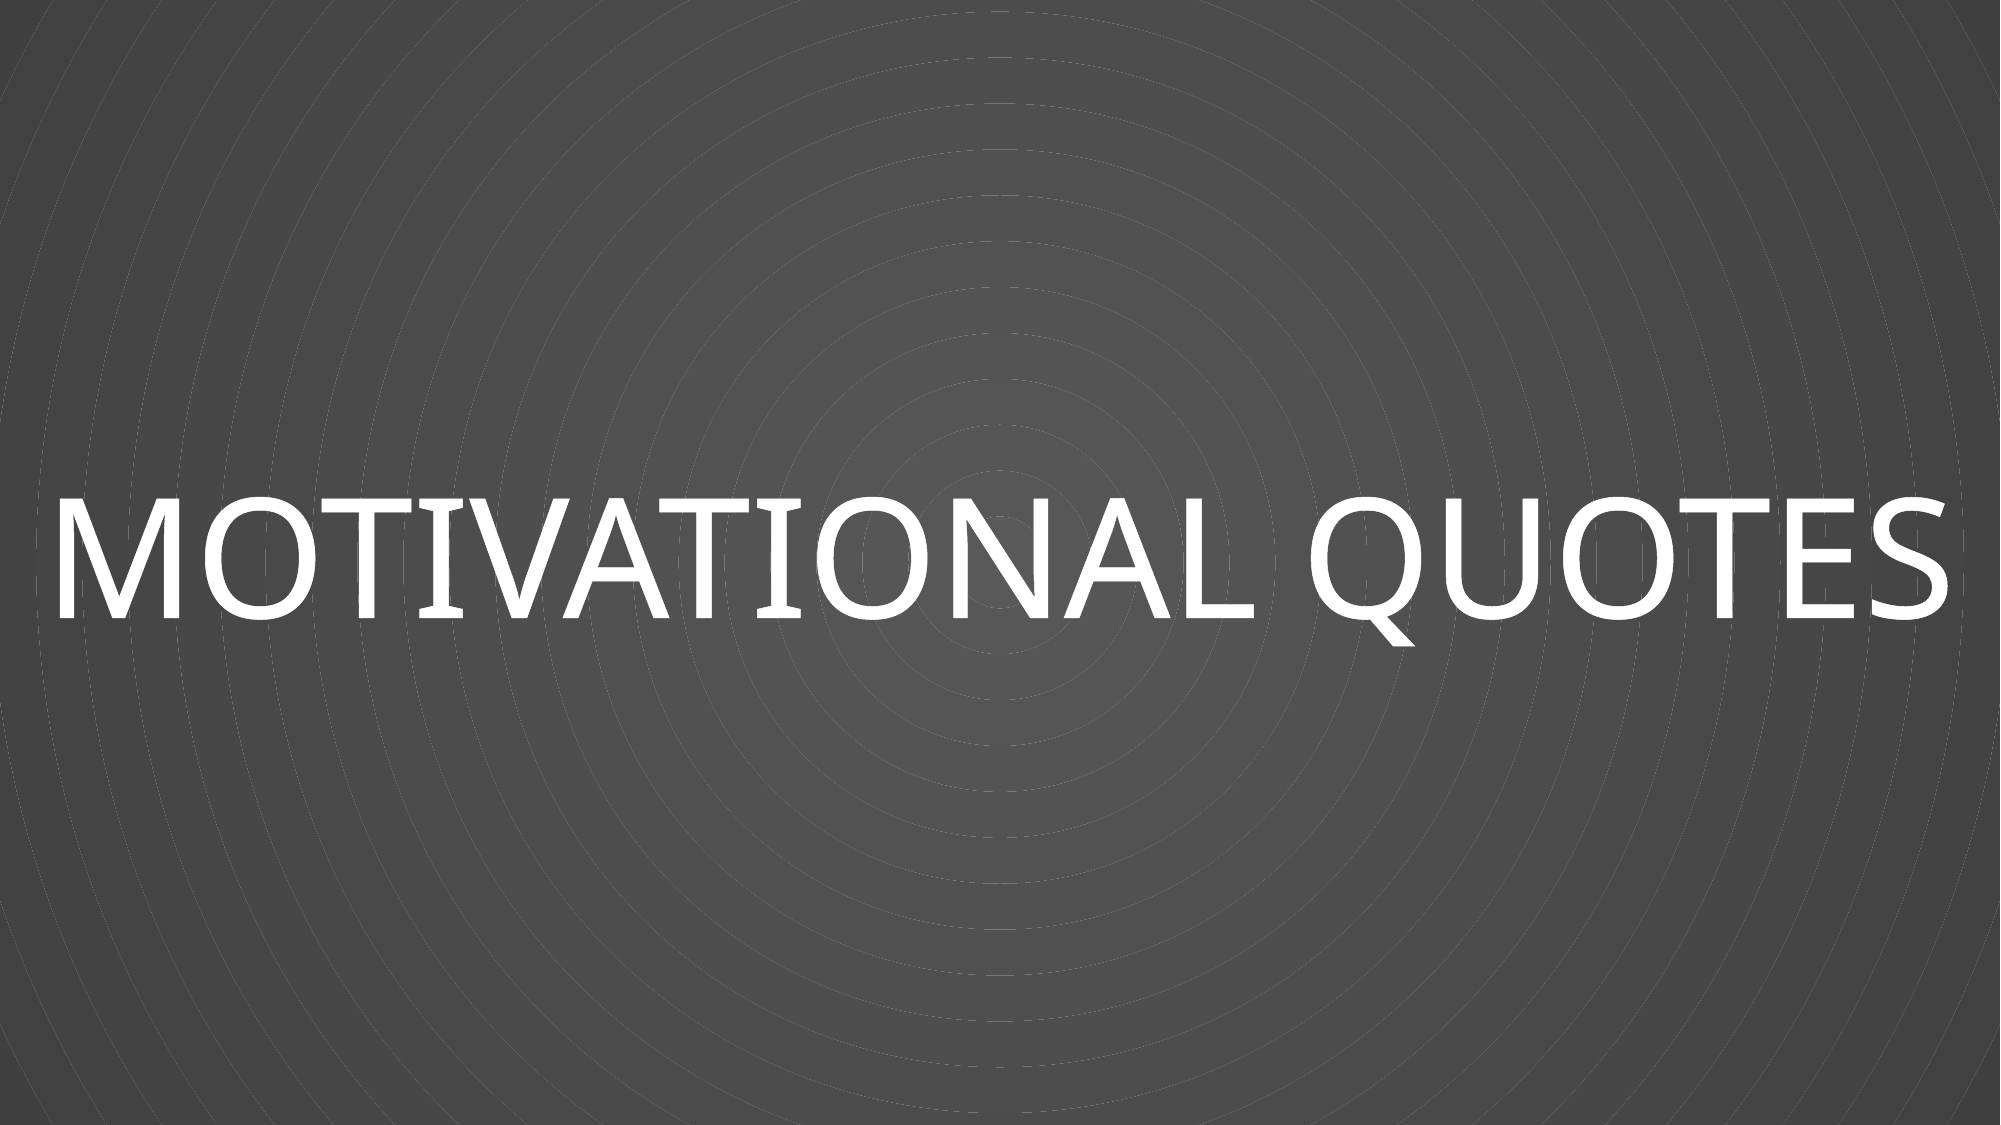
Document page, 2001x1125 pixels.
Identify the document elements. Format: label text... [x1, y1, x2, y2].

text_box MOTIVATIONAL QUOTES [0, 443, 2000, 661]
